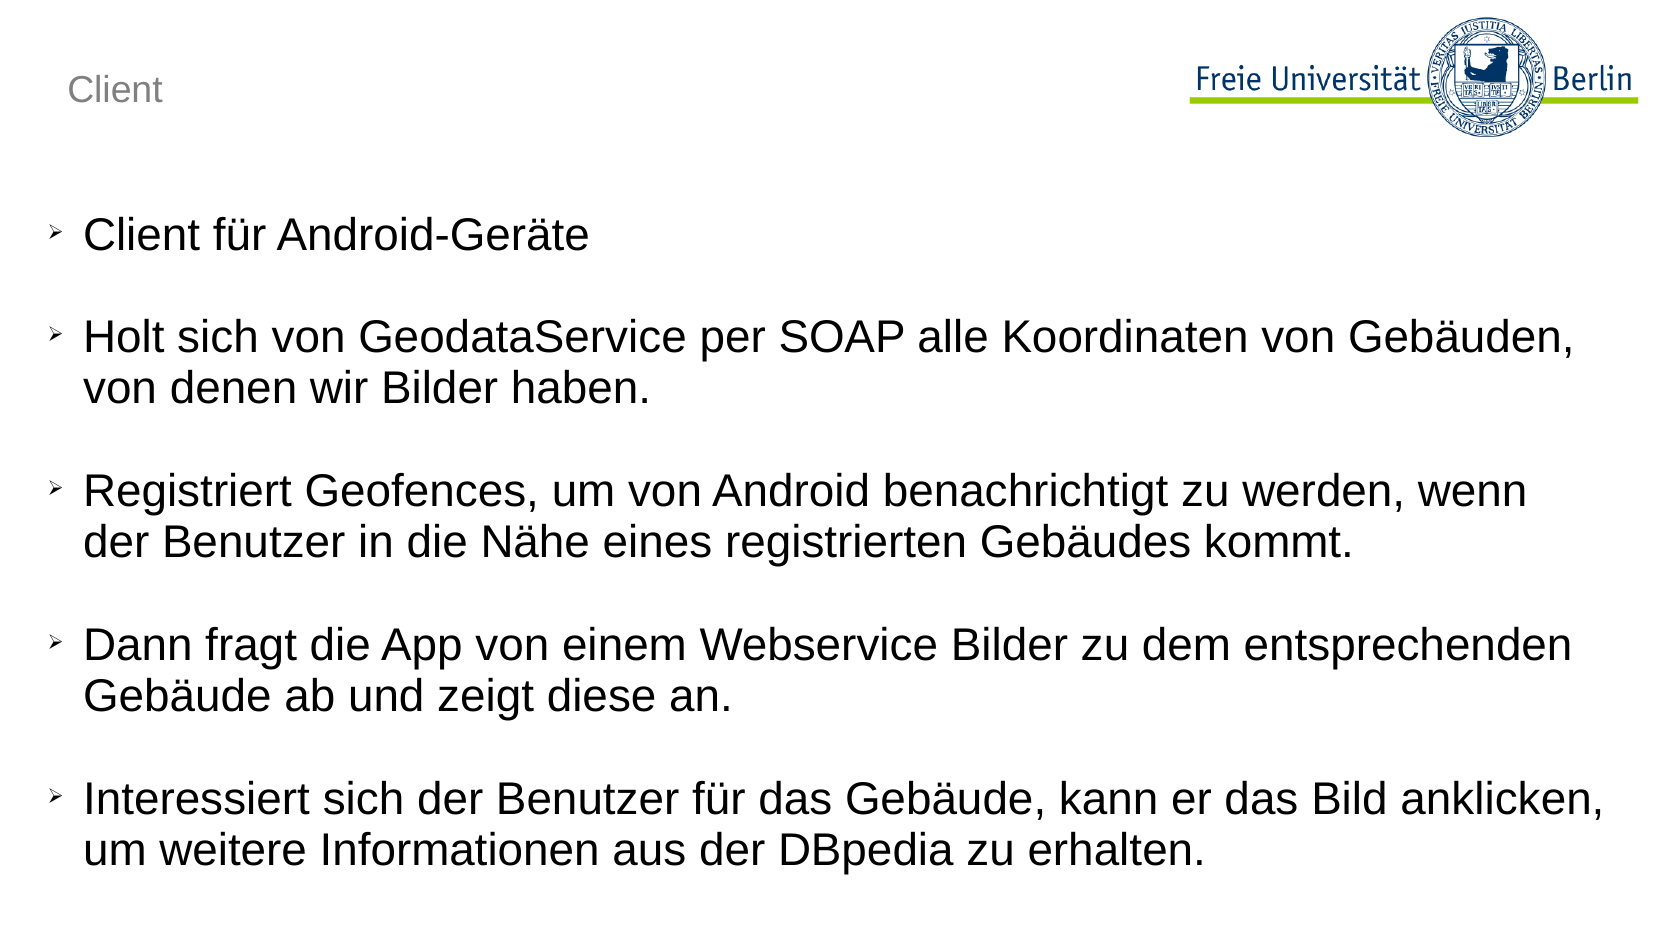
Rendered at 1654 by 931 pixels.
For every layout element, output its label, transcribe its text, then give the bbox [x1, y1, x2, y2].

text_box Client [52, 61, 178, 119]
text_box Client für Android-Geräte Holt sich von GeodataService per SOAP alle Koordinaten von Gebäuden, von denen wir Bilder haben. Registriert Geofences, um von Android benachrichtigt zu werden, wenn der Benutzer in die Nähe eines registrierten Gebäudes kommt. Dann fragt die App von einem Webservice Bilder zu dem entsprechenden Gebäude ab und zeigt diese an. Interessiert sich der Benutzer für das Gebäude, kann er das Bild anklicken, um weitere Informationen aus der DBpedia zu erhalten. [33, 201, 1621, 883]
picture [1185, 11, 1642, 142]
